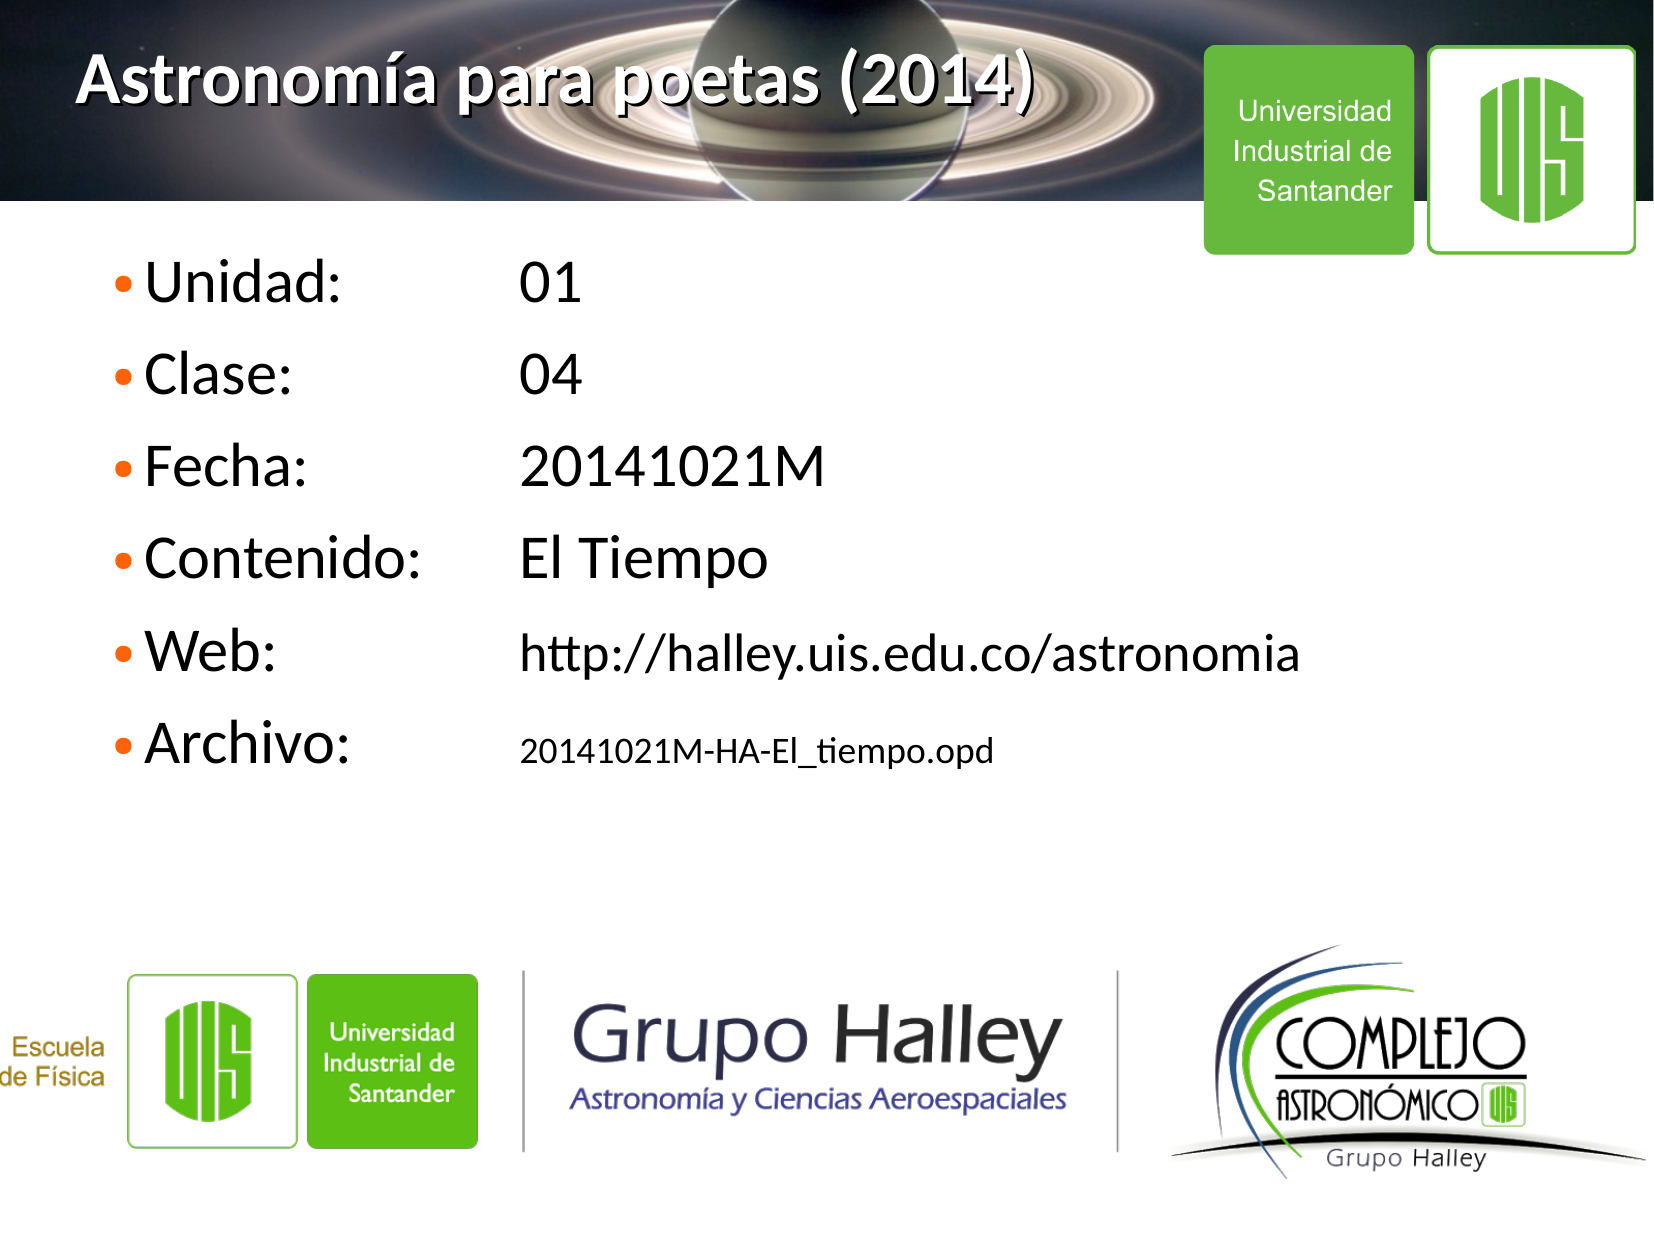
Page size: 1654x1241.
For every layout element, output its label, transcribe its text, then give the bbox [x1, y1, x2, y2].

title Astronomía para poetas (2014) [75, 19, 1564, 151]
picture [0, 0, 1654, 256]
list Unidad: 01 Clase: 04 Fecha: 20141021M Contenido: El Tiempo Web: http://halley.uis.edu.co/astronomia Archivo: 20141021M-HA-El_tiempo.opd [82, 255, 1571, 944]
picture [0, 944, 1654, 1179]
